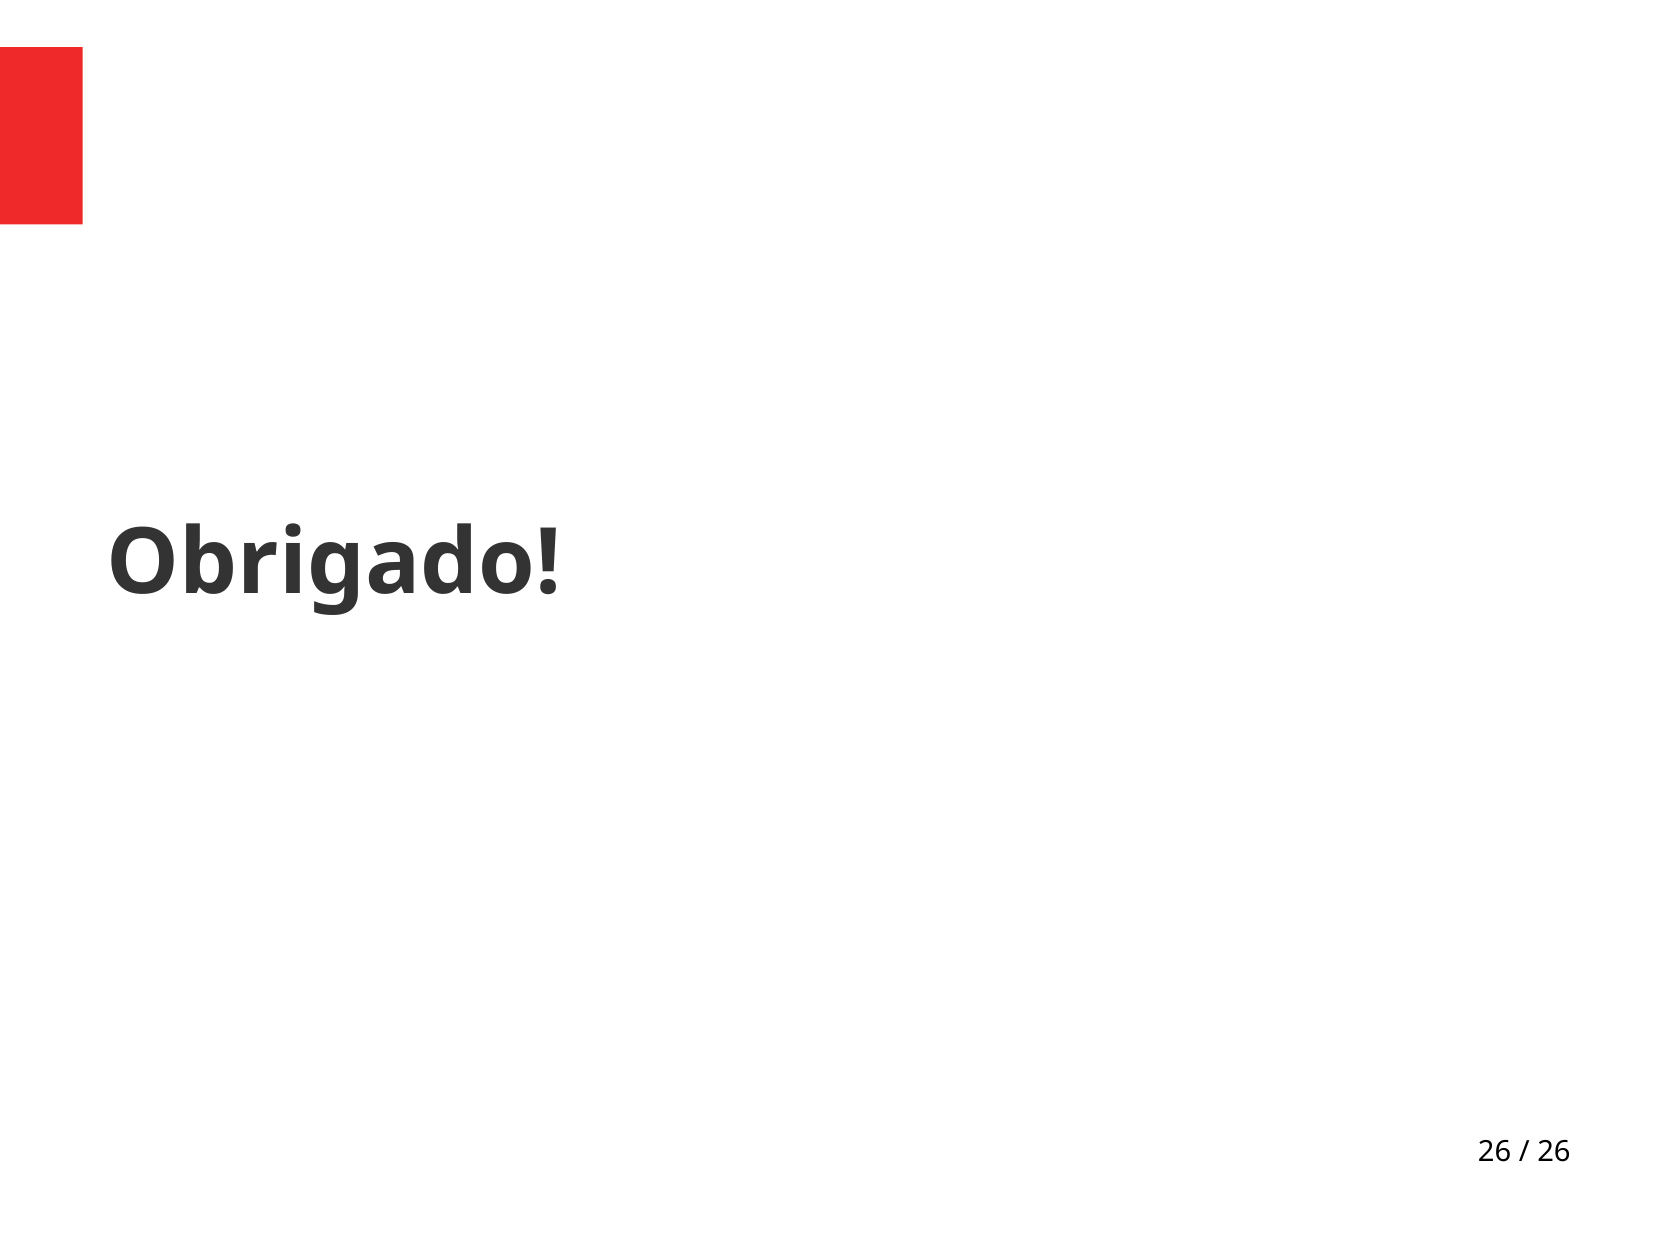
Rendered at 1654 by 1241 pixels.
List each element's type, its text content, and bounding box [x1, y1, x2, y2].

title Obrigado! [106, 454, 1560, 662]
